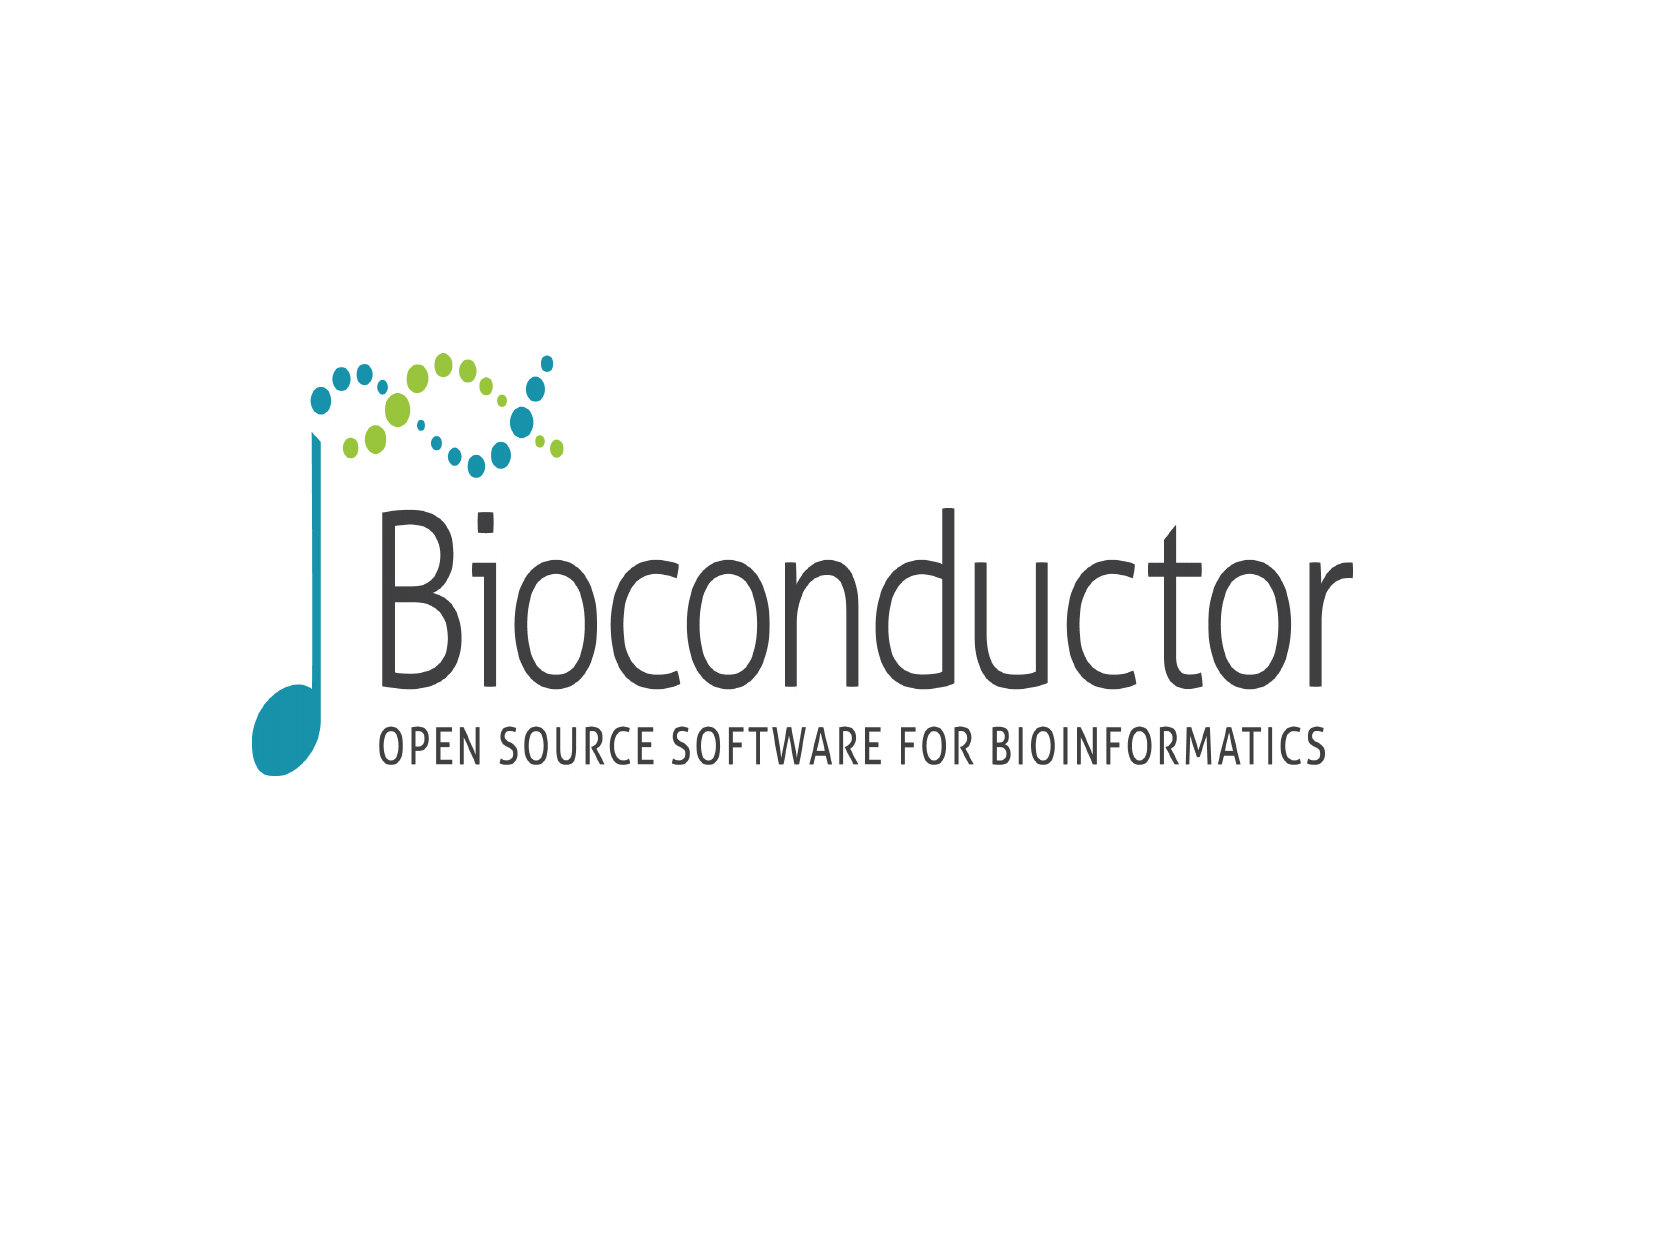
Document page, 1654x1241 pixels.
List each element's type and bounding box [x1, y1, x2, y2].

picture [252, 353, 1353, 776]
